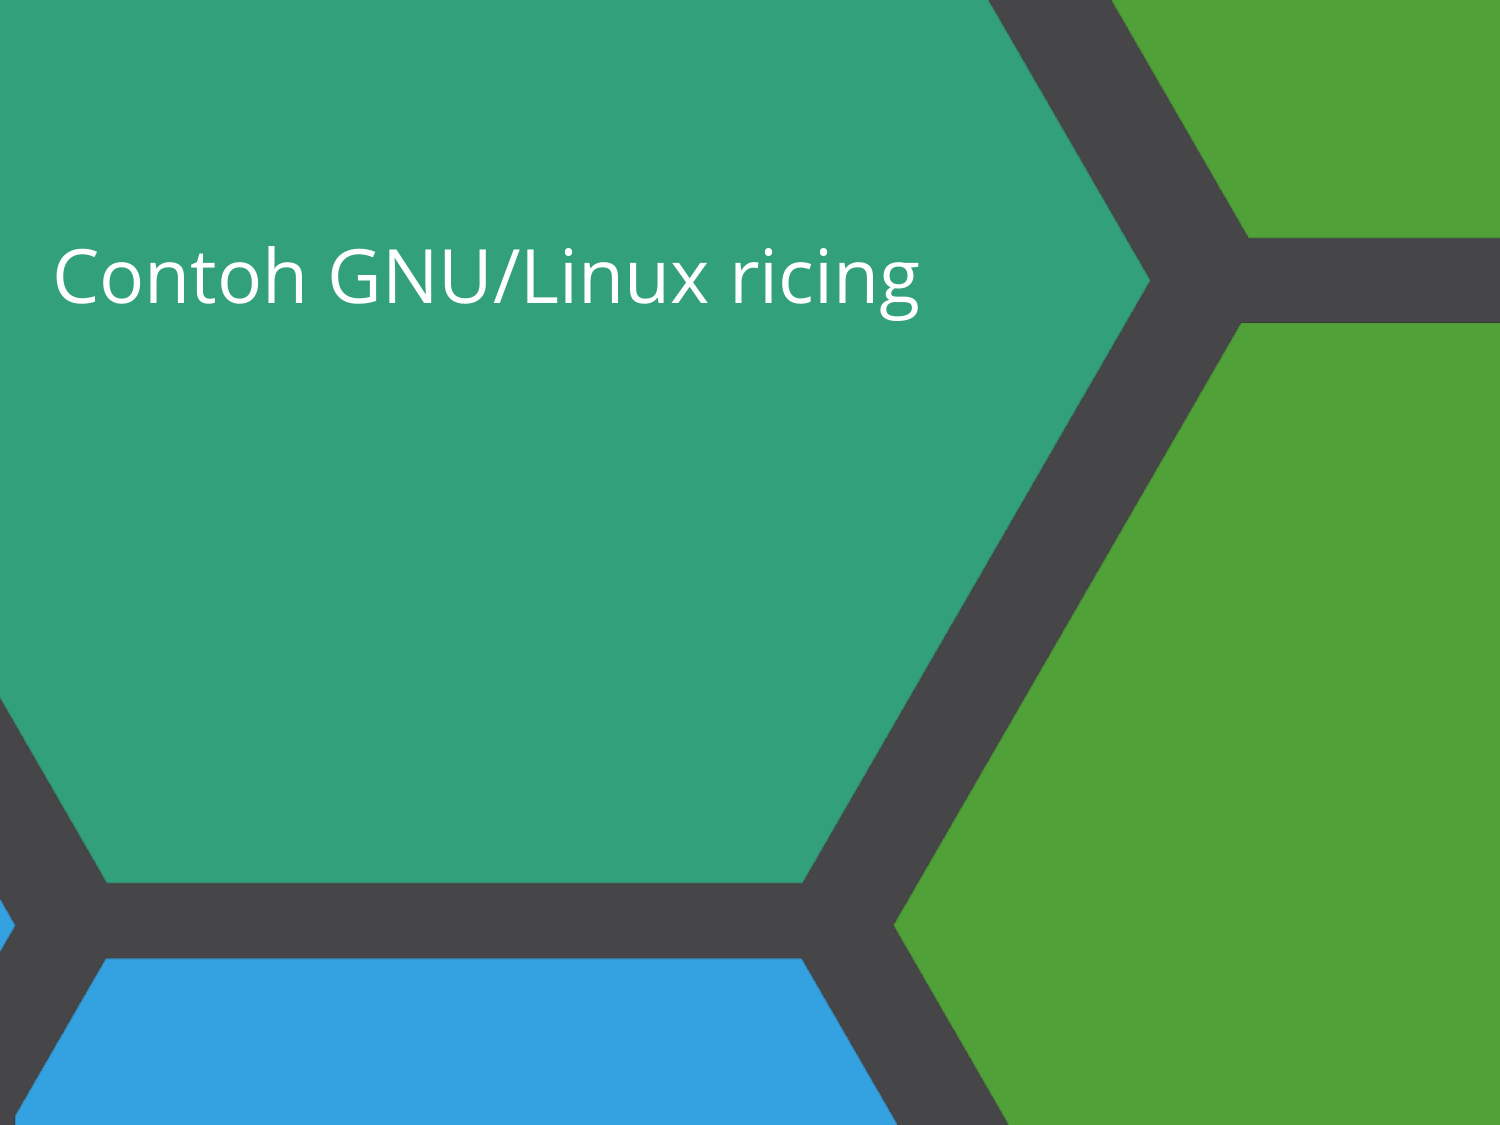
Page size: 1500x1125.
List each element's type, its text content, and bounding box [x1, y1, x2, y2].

picture [0, 0, 1500, 1125]
title Contoh GNU/Linux ricing [52, 147, 1099, 401]
